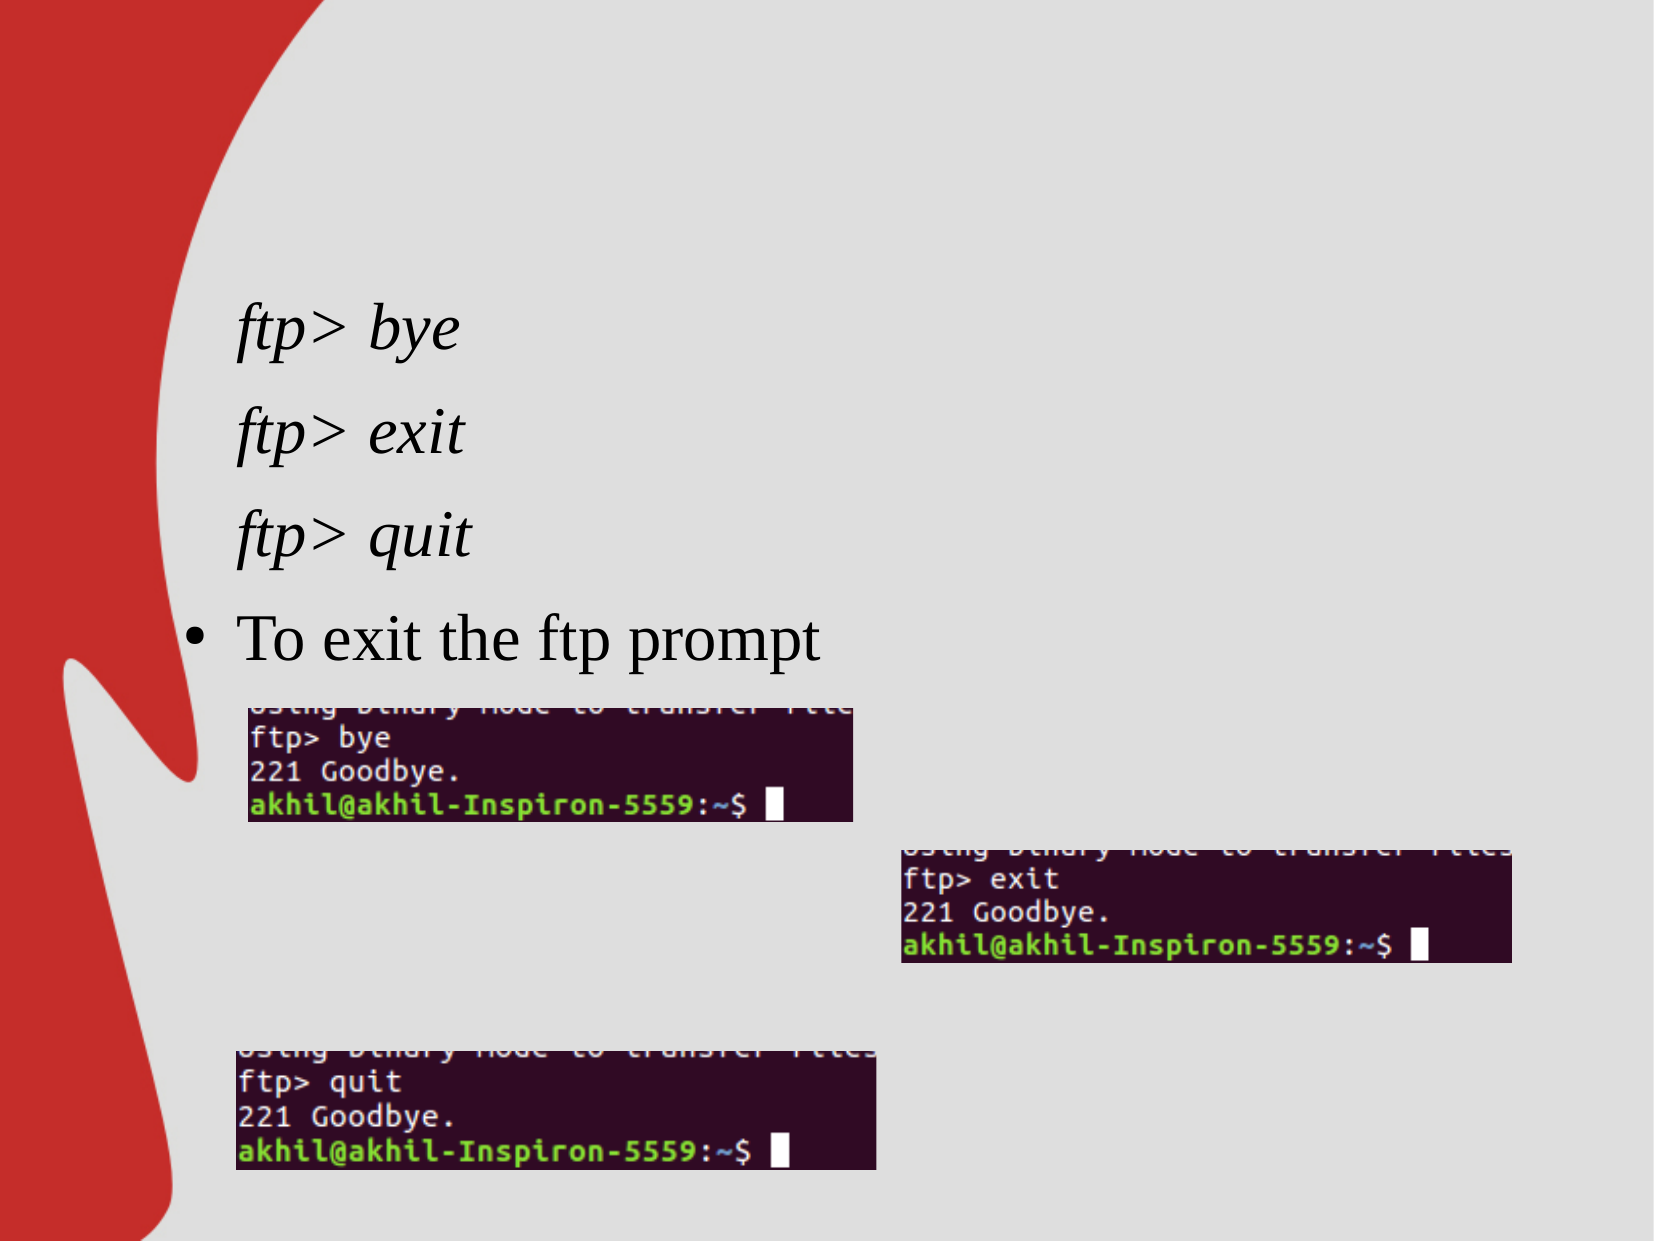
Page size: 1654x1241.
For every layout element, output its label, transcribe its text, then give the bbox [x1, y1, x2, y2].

picture [0, 0, 1654, 1241]
picture [901, 850, 1512, 964]
list ftp> bye ftp> exit ftp> quit To exit the ftp prompt [165, 290, 1654, 1010]
picture [248, 708, 854, 822]
